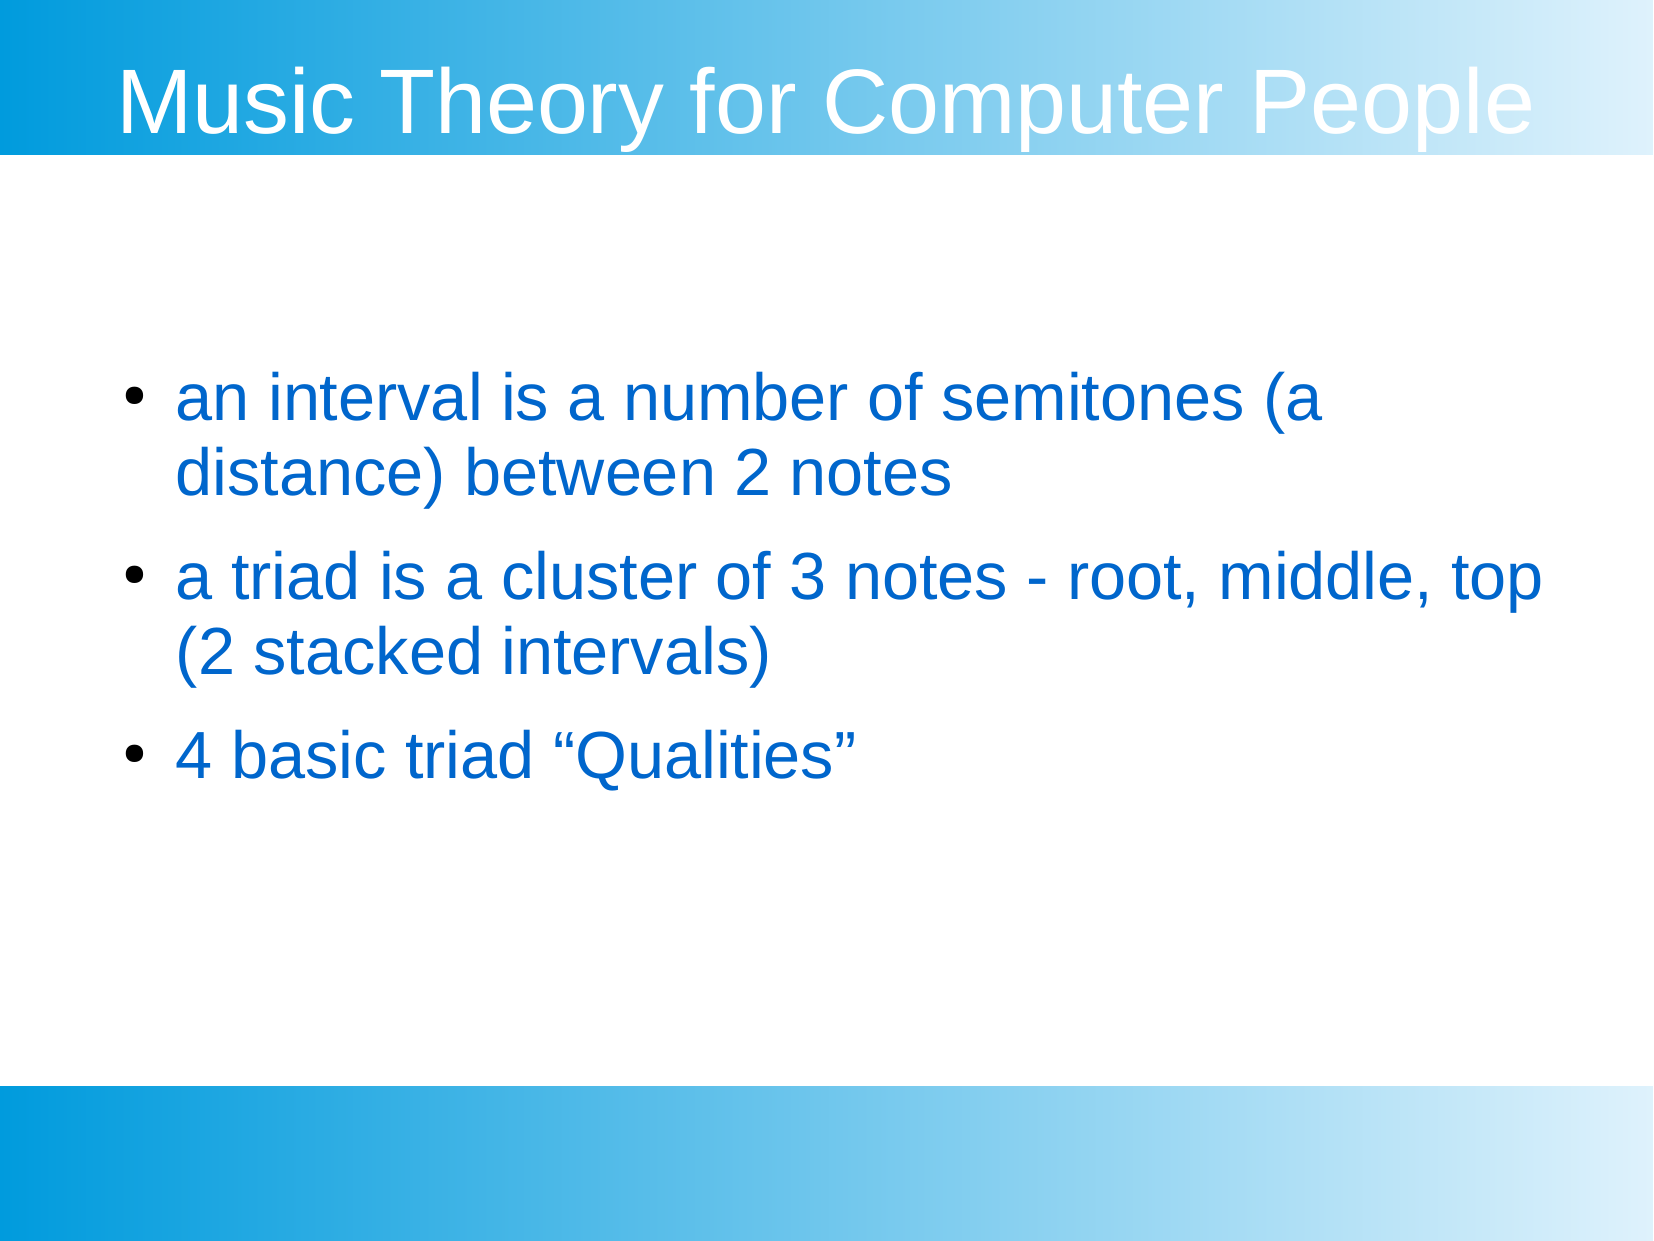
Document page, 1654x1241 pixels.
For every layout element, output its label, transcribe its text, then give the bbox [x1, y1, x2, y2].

title Music Theory for Computer People [82, 49, 1571, 155]
list an interval is a number of semitones (a distance) between 2 notes a triad is a cluster of 3 notes - root, middle, top (2 stacked intervals) 4 basic triad “Qualities” [105, 360, 1576, 913]
